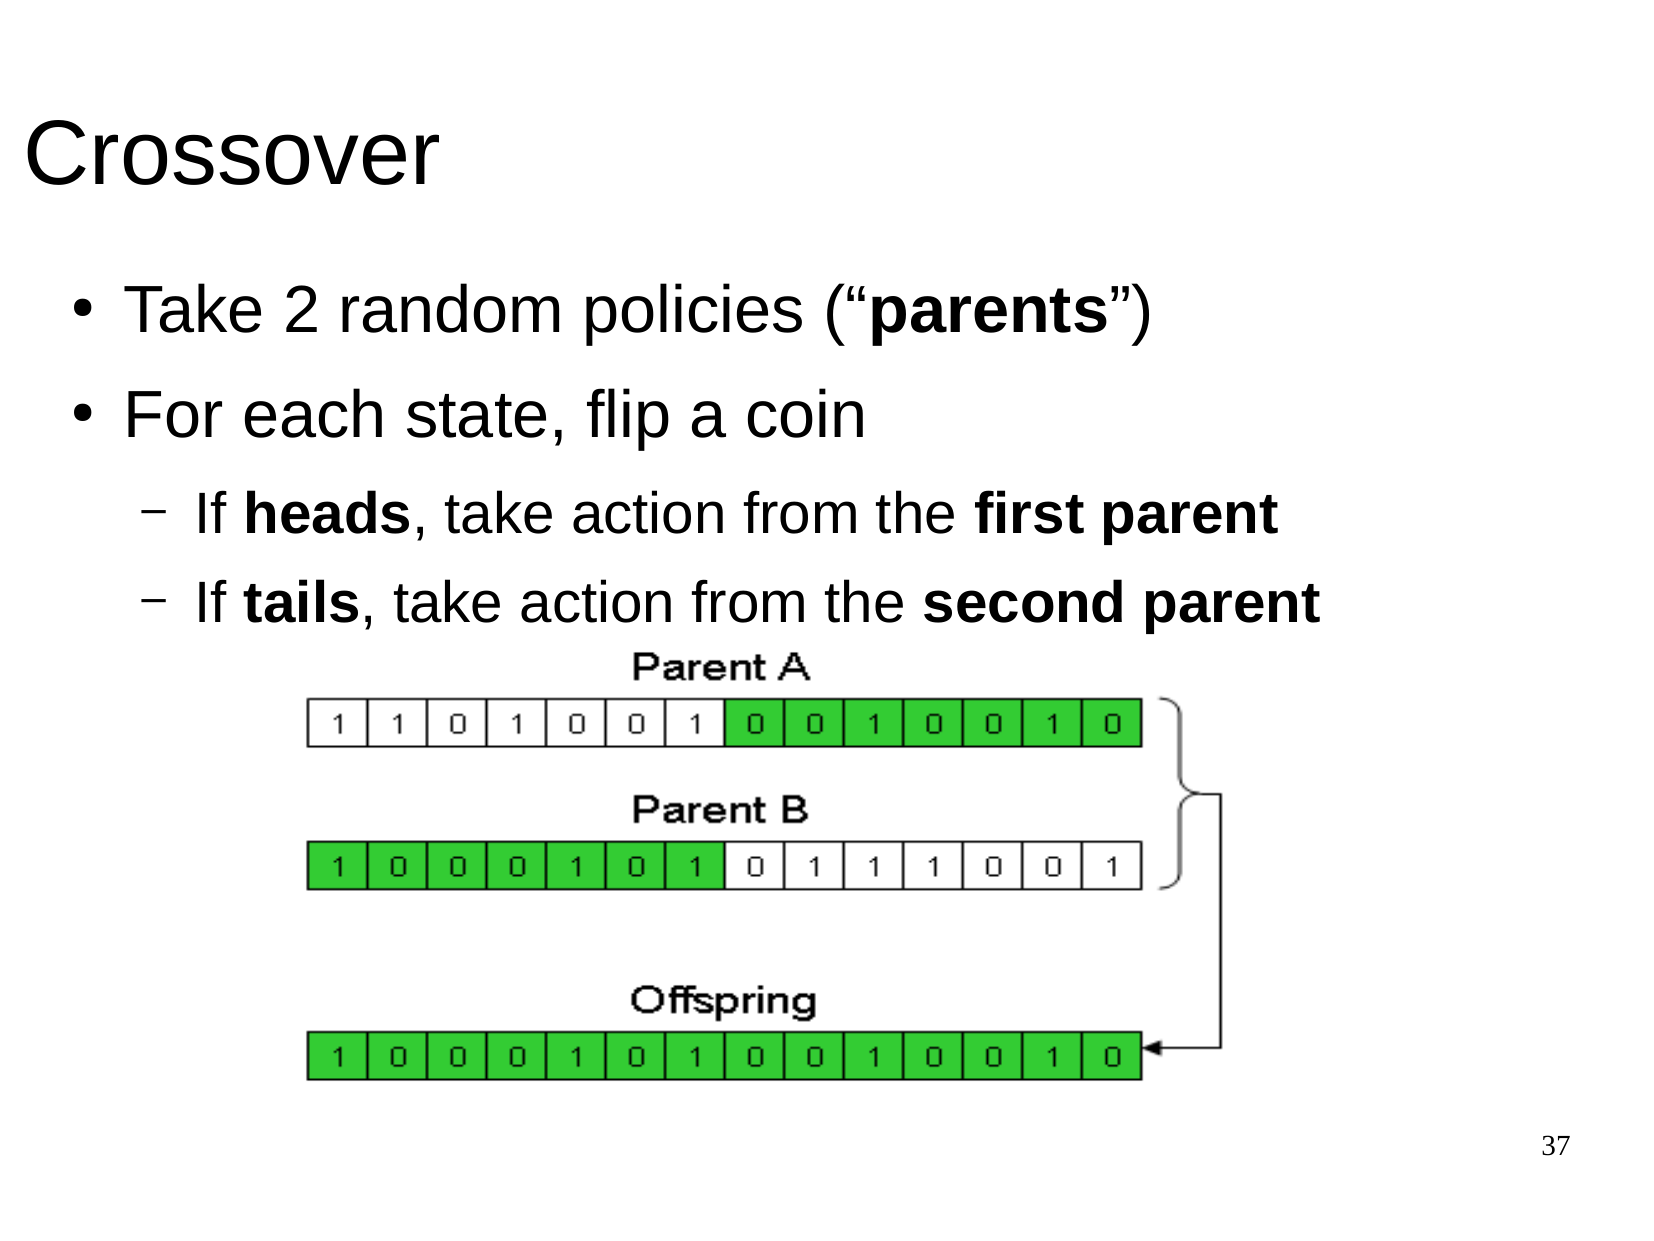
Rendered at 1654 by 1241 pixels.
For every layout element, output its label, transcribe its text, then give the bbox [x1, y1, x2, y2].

title Crossover [23, 49, 1512, 257]
picture [300, 645, 1235, 1087]
list Take 2 random policies (“parents”) For each state, flip a coin If heads, take action from the first parent If tails, take action from the second parent [53, 272, 1542, 1241]
